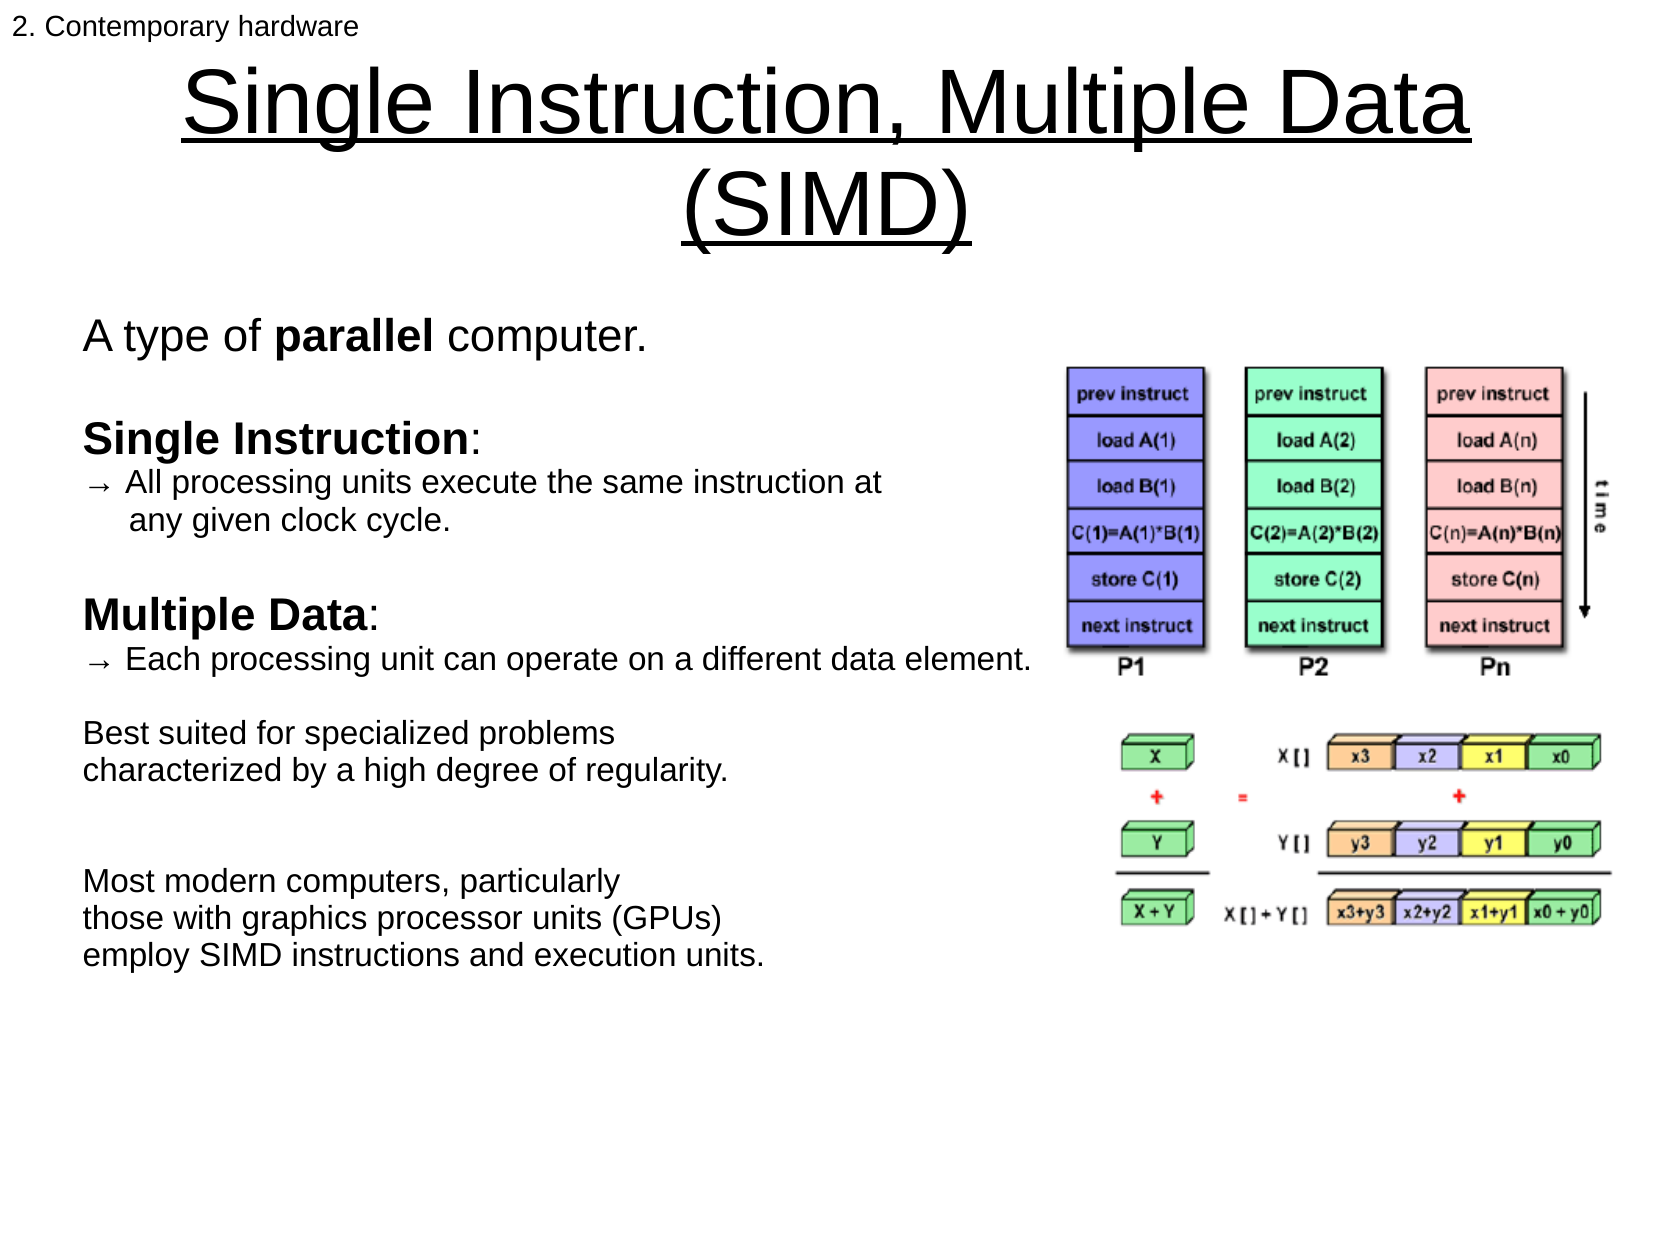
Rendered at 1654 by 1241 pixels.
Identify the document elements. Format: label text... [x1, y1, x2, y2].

picture [1059, 355, 1642, 934]
text_box 2. Contemporary hardware [11, 8, 815, 44]
subtitle A type of parallel computer. Single Instruction: → All processing units execute the same instruction at any given clock cycle. Multiple Data: → Each processing unit can operate on a different data element. Best suited for specialized problems characterized by a high degree of regularity. Most modern computers, particularly those with graphics processor units (GPUs) employ SIMD instructions and execution units. [82, 307, 1595, 1028]
title Single Instruction, Multiple Data (SIMD) [82, 49, 1571, 257]
